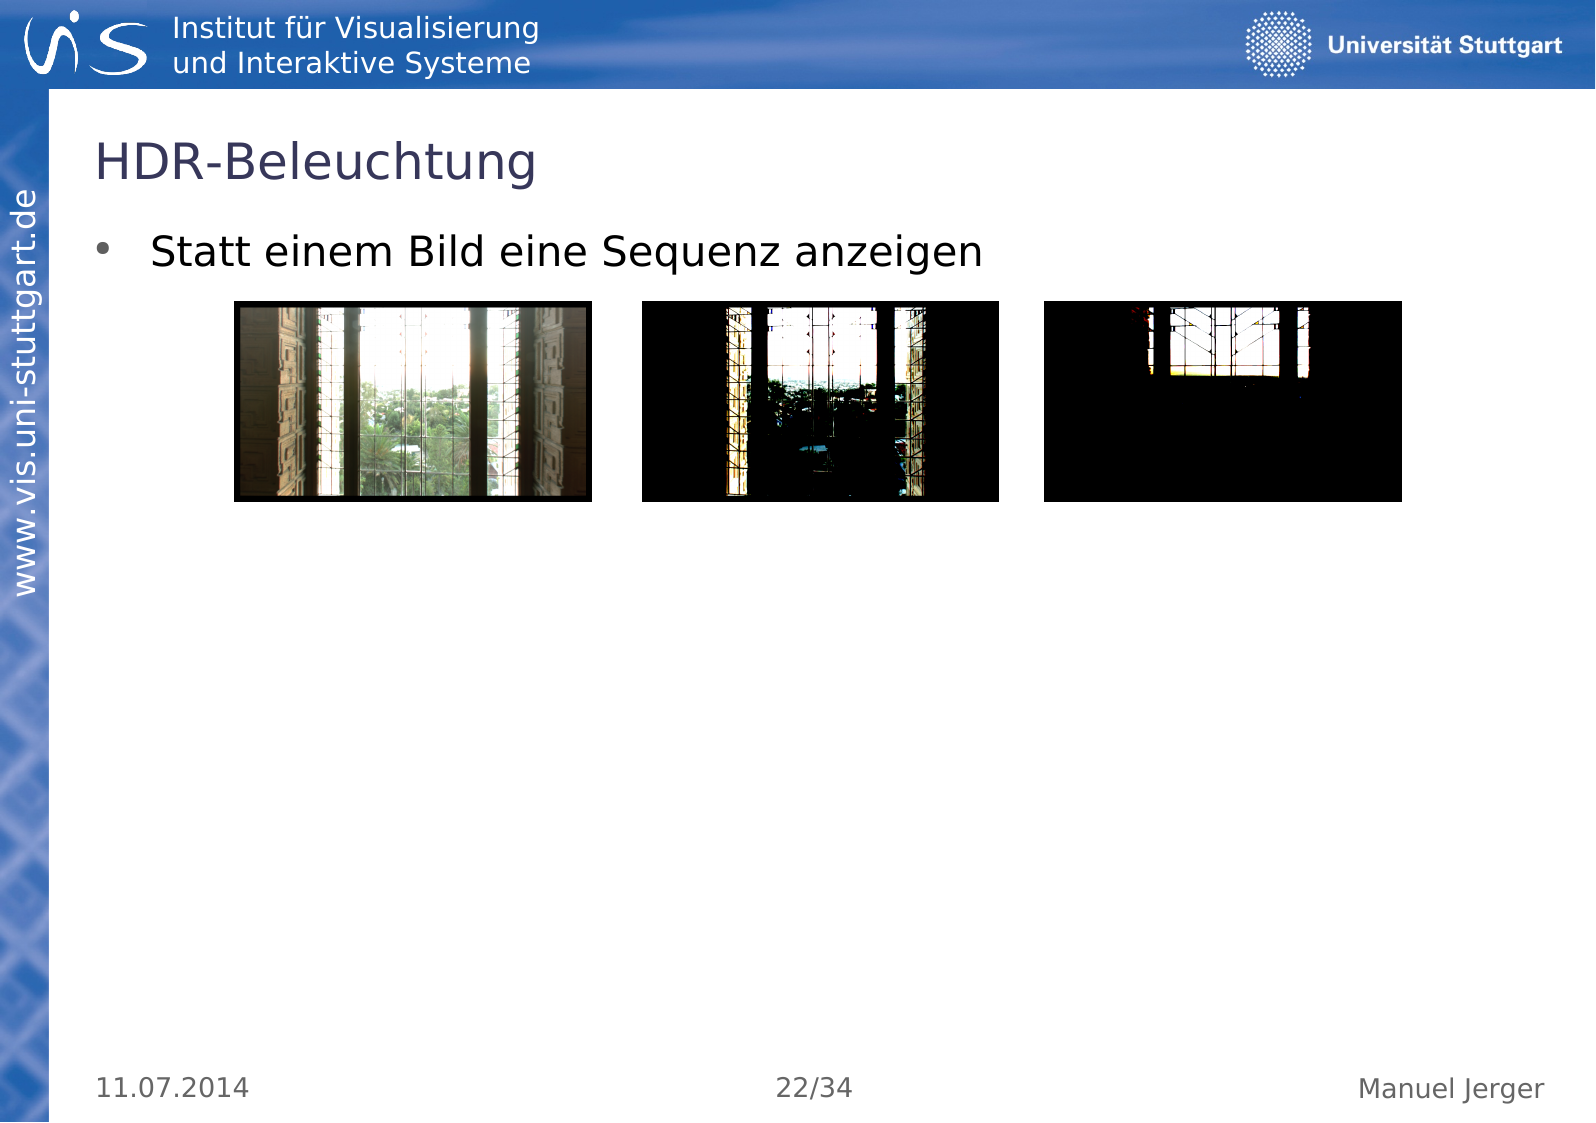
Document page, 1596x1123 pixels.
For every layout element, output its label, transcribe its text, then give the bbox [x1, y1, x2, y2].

picture [234, 301, 592, 502]
list Statt einem Bild eine Sequenz anzeigen [94, 224, 1548, 1052]
picture [24, 0, 1596, 89]
title HDR-Beleuchtung [94, 117, 1534, 201]
picture [0, 0, 49, 1122]
picture [1044, 301, 1402, 502]
picture [642, 301, 999, 502]
